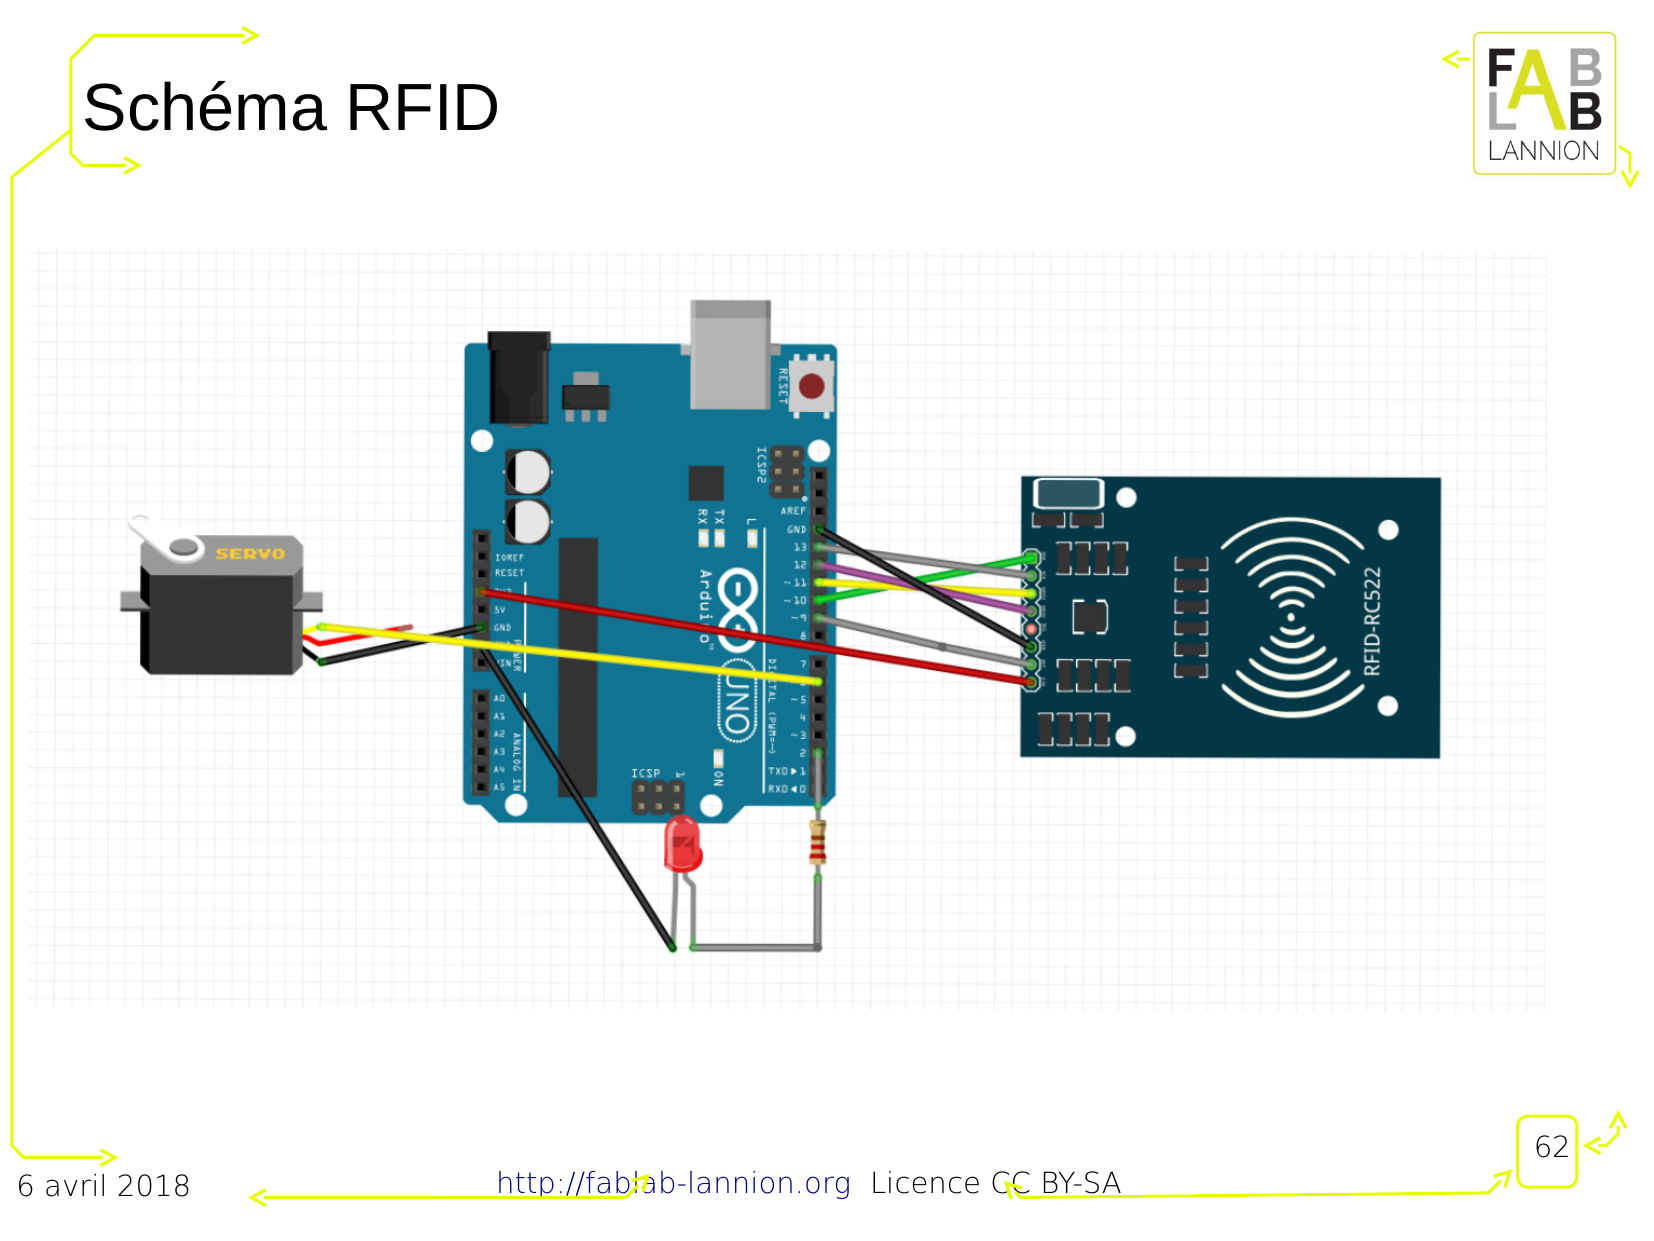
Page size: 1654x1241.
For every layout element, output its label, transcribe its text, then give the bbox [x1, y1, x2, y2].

picture [1470, 29, 1619, 178]
title Schéma RFID [82, 49, 1441, 166]
picture [27, 248, 1547, 1012]
